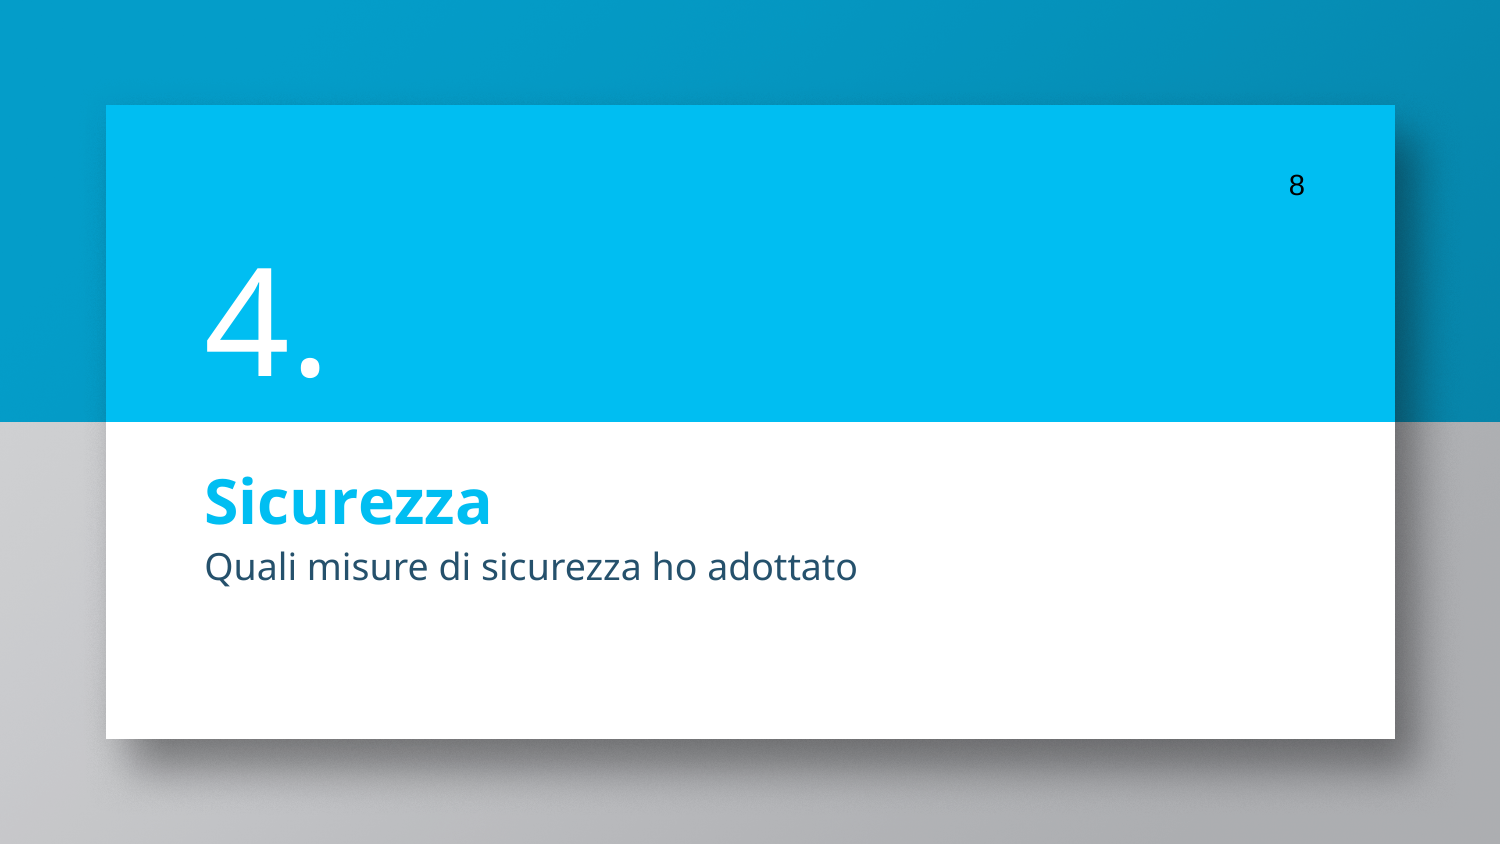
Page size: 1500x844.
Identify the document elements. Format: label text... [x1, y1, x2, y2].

title Sicurezza [189, 447, 1311, 528]
subtitle Quali misure di sicurezza ho adottato [189, 528, 1311, 658]
picture [0, 423, 1500, 844]
slide_number <numero> [1273, 106, 1364, 217]
text_box 4. [189, 142, 474, 422]
